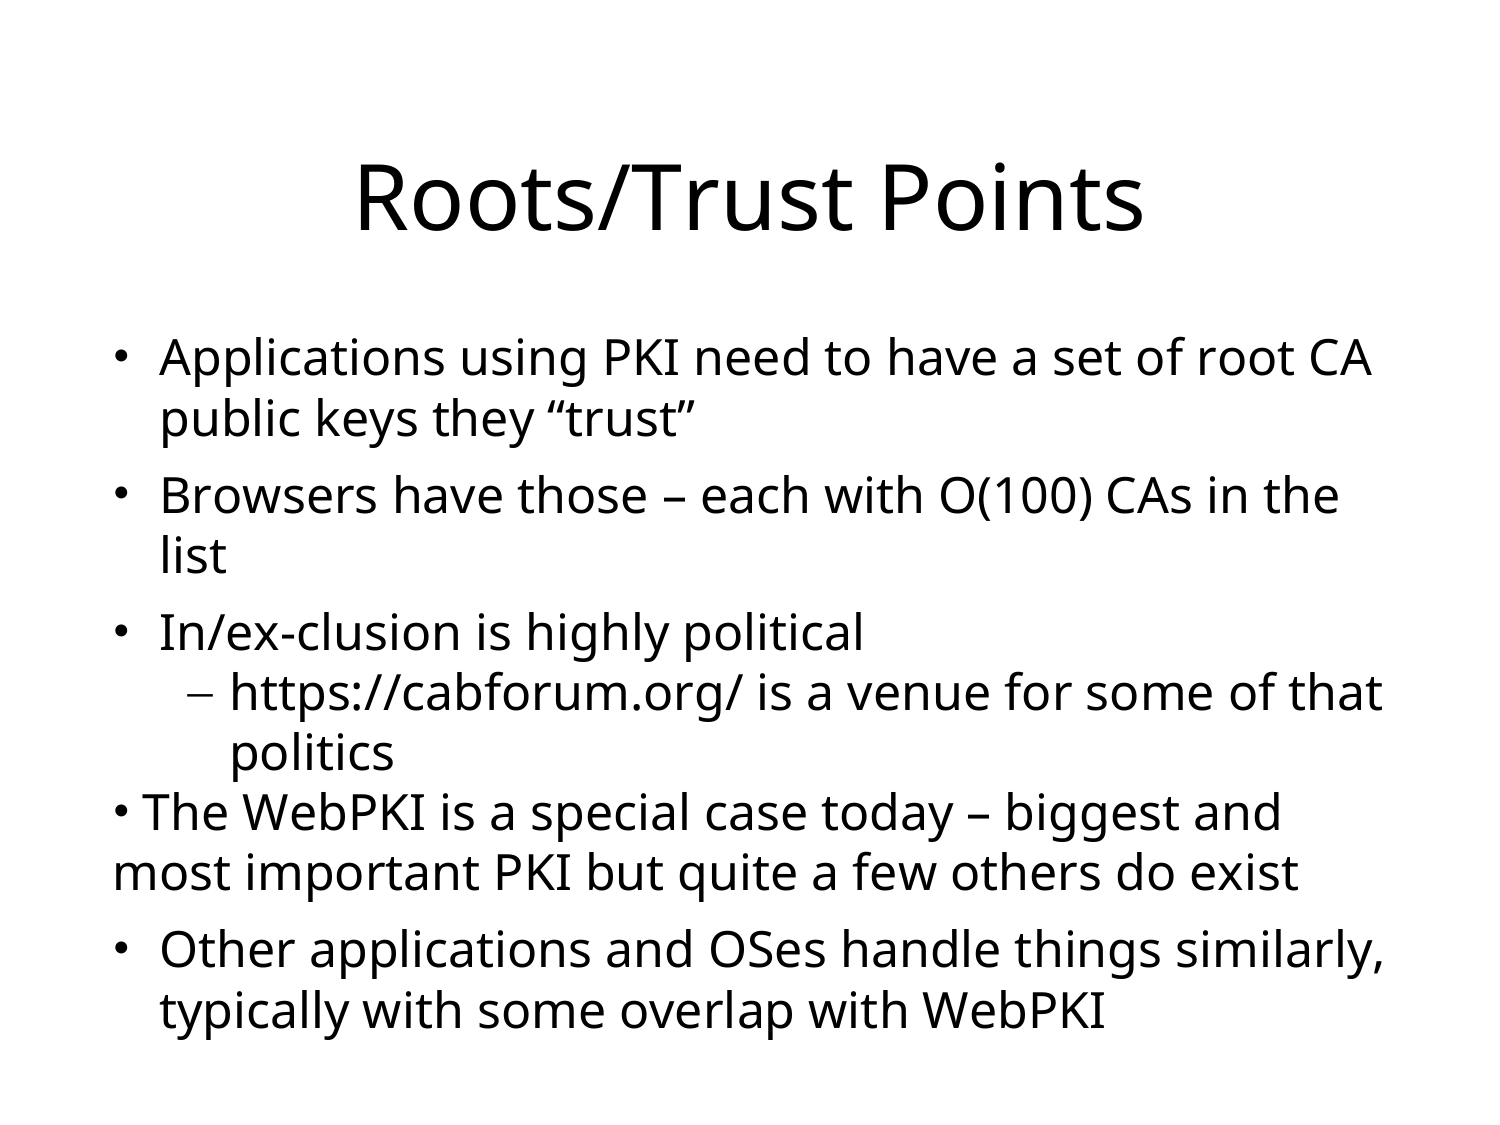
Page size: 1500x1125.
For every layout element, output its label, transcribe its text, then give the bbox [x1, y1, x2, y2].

text_box Roots/Trust Points [112, 99, 1388, 288]
text_box Applications using PKI need to have a set of root CA public keys they “trust” Browsers have those – each with O(100) CAs in the list In/ex-clusion is highly political https://cabforum.org/ is a venue for some of that politics The WebPKI is a special case today – biggest and most important PKI but quite a few others do exist Other applications and OSes handle things similarly, typically with some overlap with WebPKI [112, 324, 1388, 1001]
